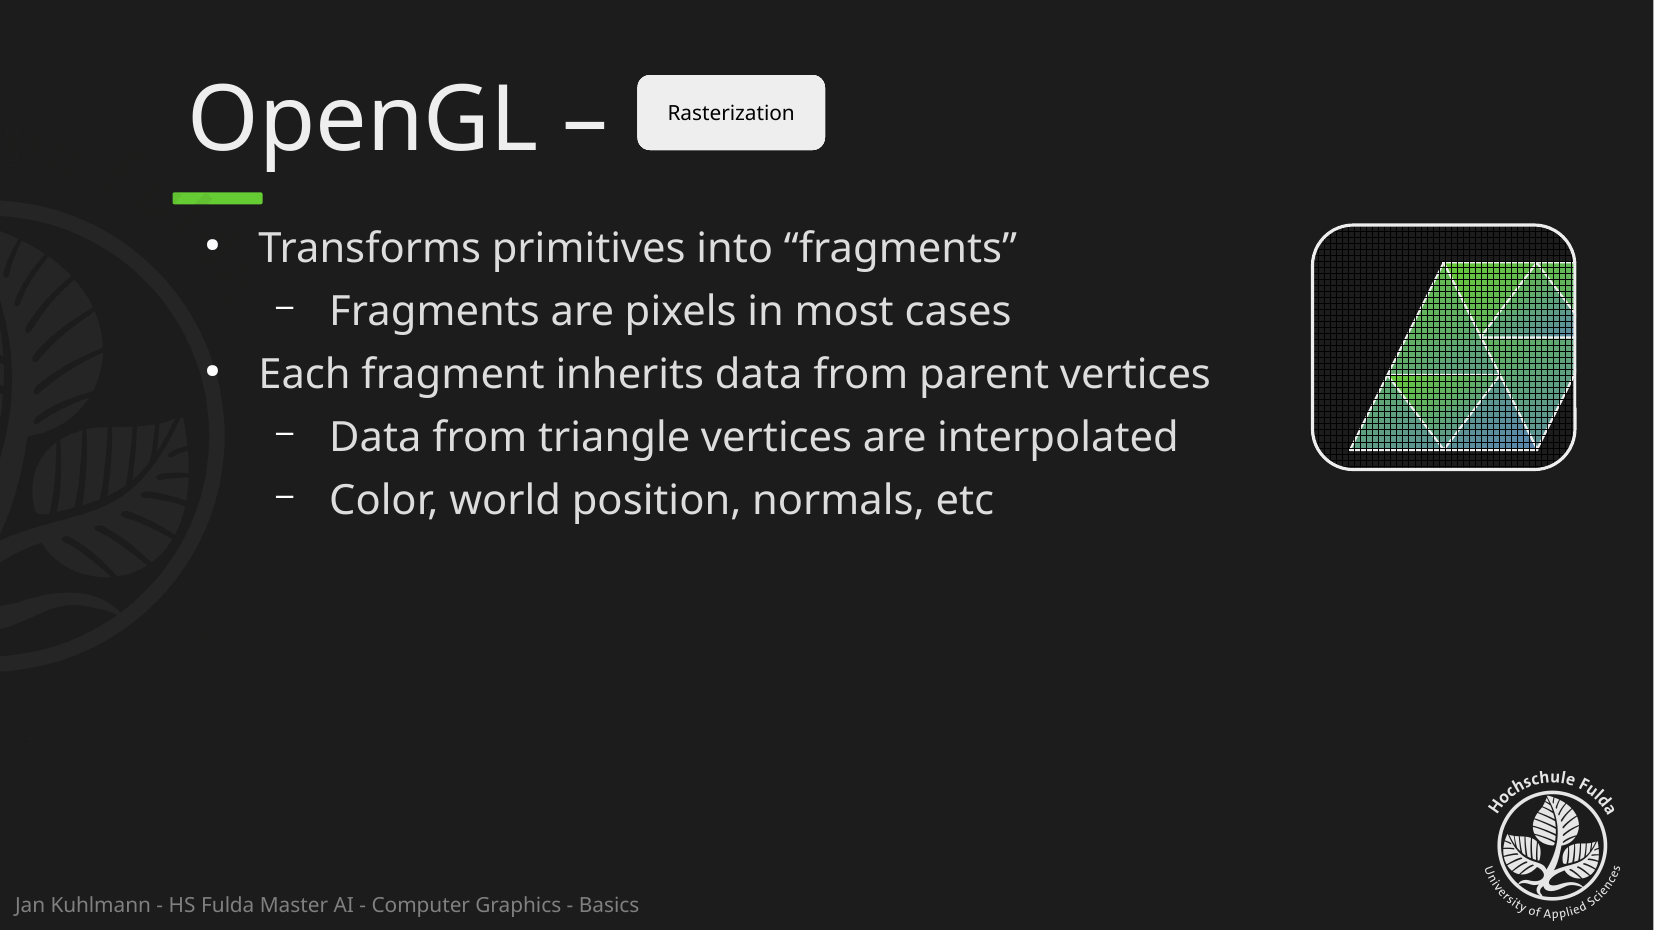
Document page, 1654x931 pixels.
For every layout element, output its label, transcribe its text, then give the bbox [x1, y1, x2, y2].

text_box Rasterization [637, 75, 826, 151]
list Transforms primitives into “fragments” Fragments are pixels in most cases Each fragment inherits data from parent vertices Data from triangle vertices are interpolated Color, world position, normals, etc [187, 217, 1571, 758]
title OpenGL – [187, 37, 1571, 193]
picture [1485, 771, 1620, 921]
text_box [1312, 224, 1652, 470]
